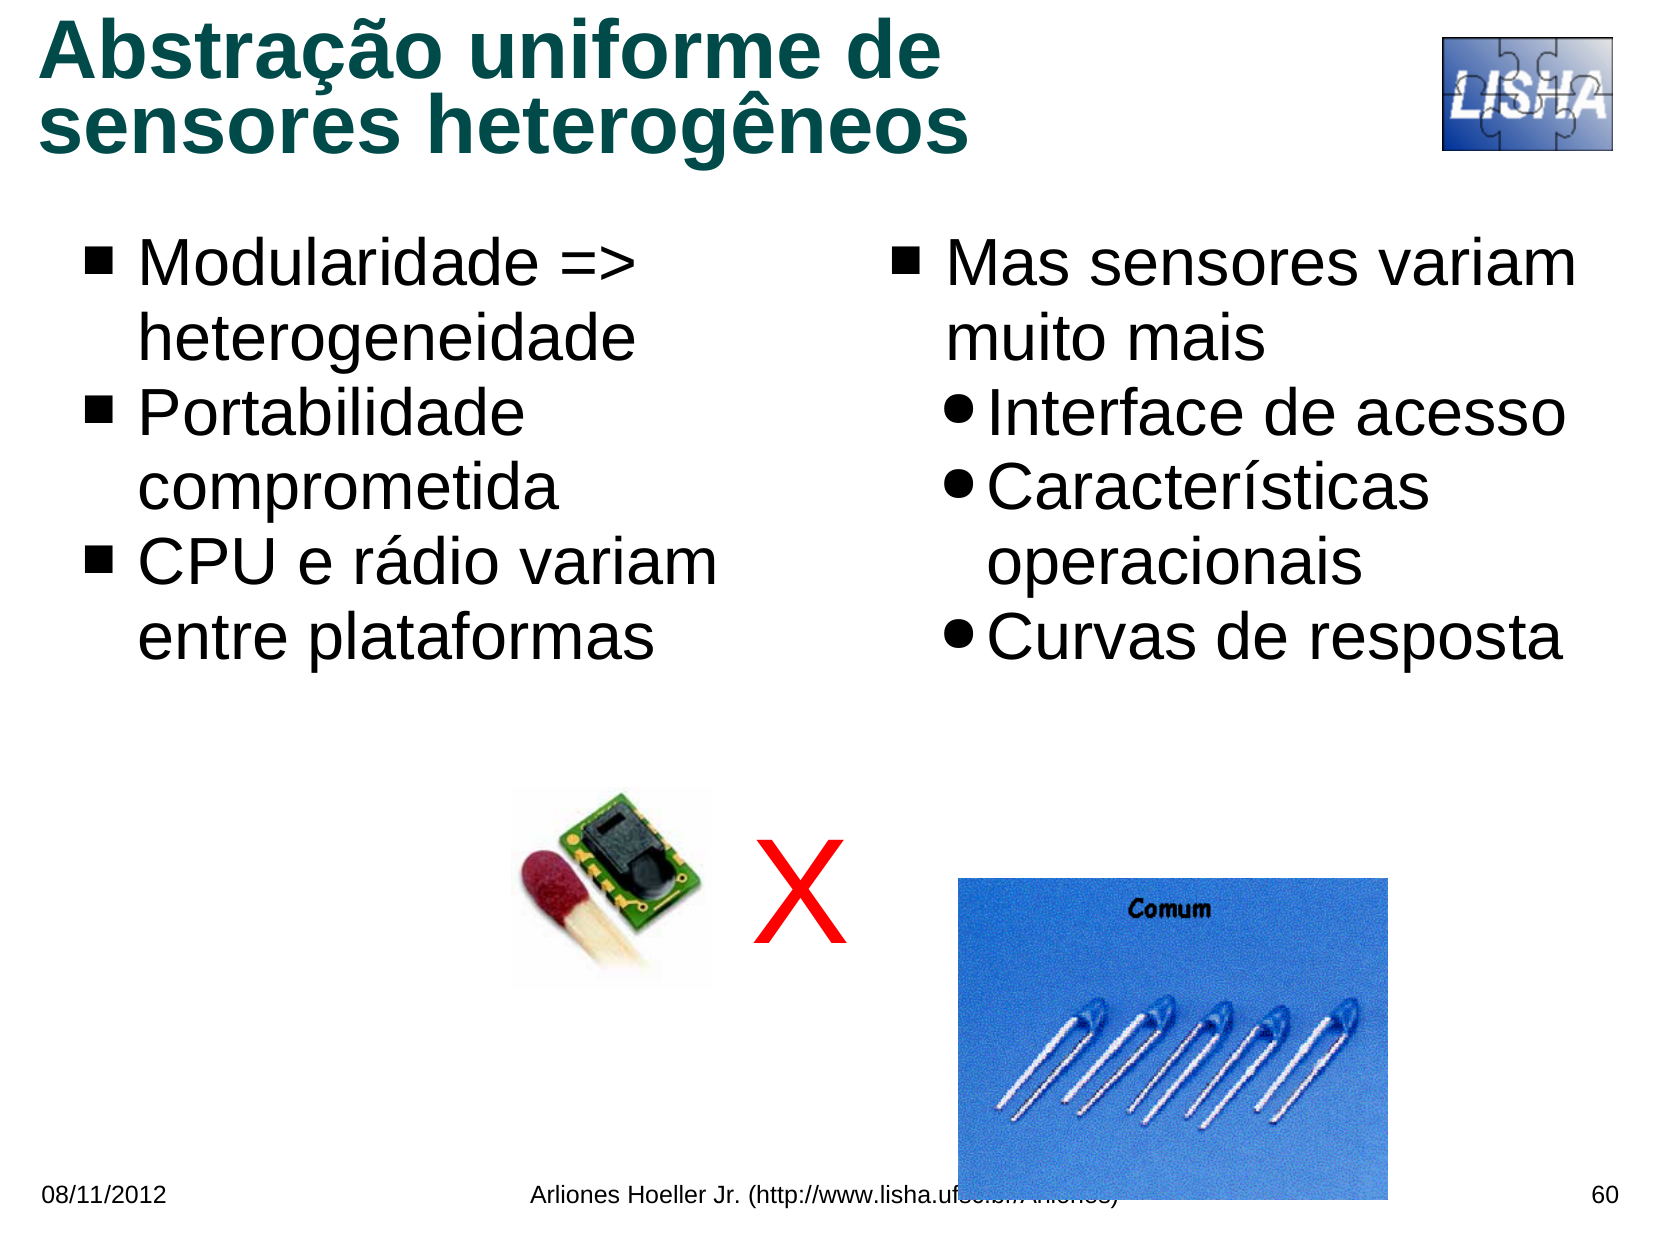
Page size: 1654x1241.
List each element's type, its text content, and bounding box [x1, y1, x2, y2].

picture [511, 787, 713, 989]
text_box X [750, 807, 853, 994]
picture [1442, 37, 1613, 151]
title Abstração uniforme de sensores heterogêneos [37, 6, 1426, 182]
picture [958, 878, 1388, 1201]
list Mas sensores variam muito mais Interface de acesso Características operacionais Curvas de resposta [844, 225, 1614, 1163]
list Modularidade => heterogeneidade Portabilidade comprometida CPU e rádio variam entre plataformas [37, 225, 807, 1163]
